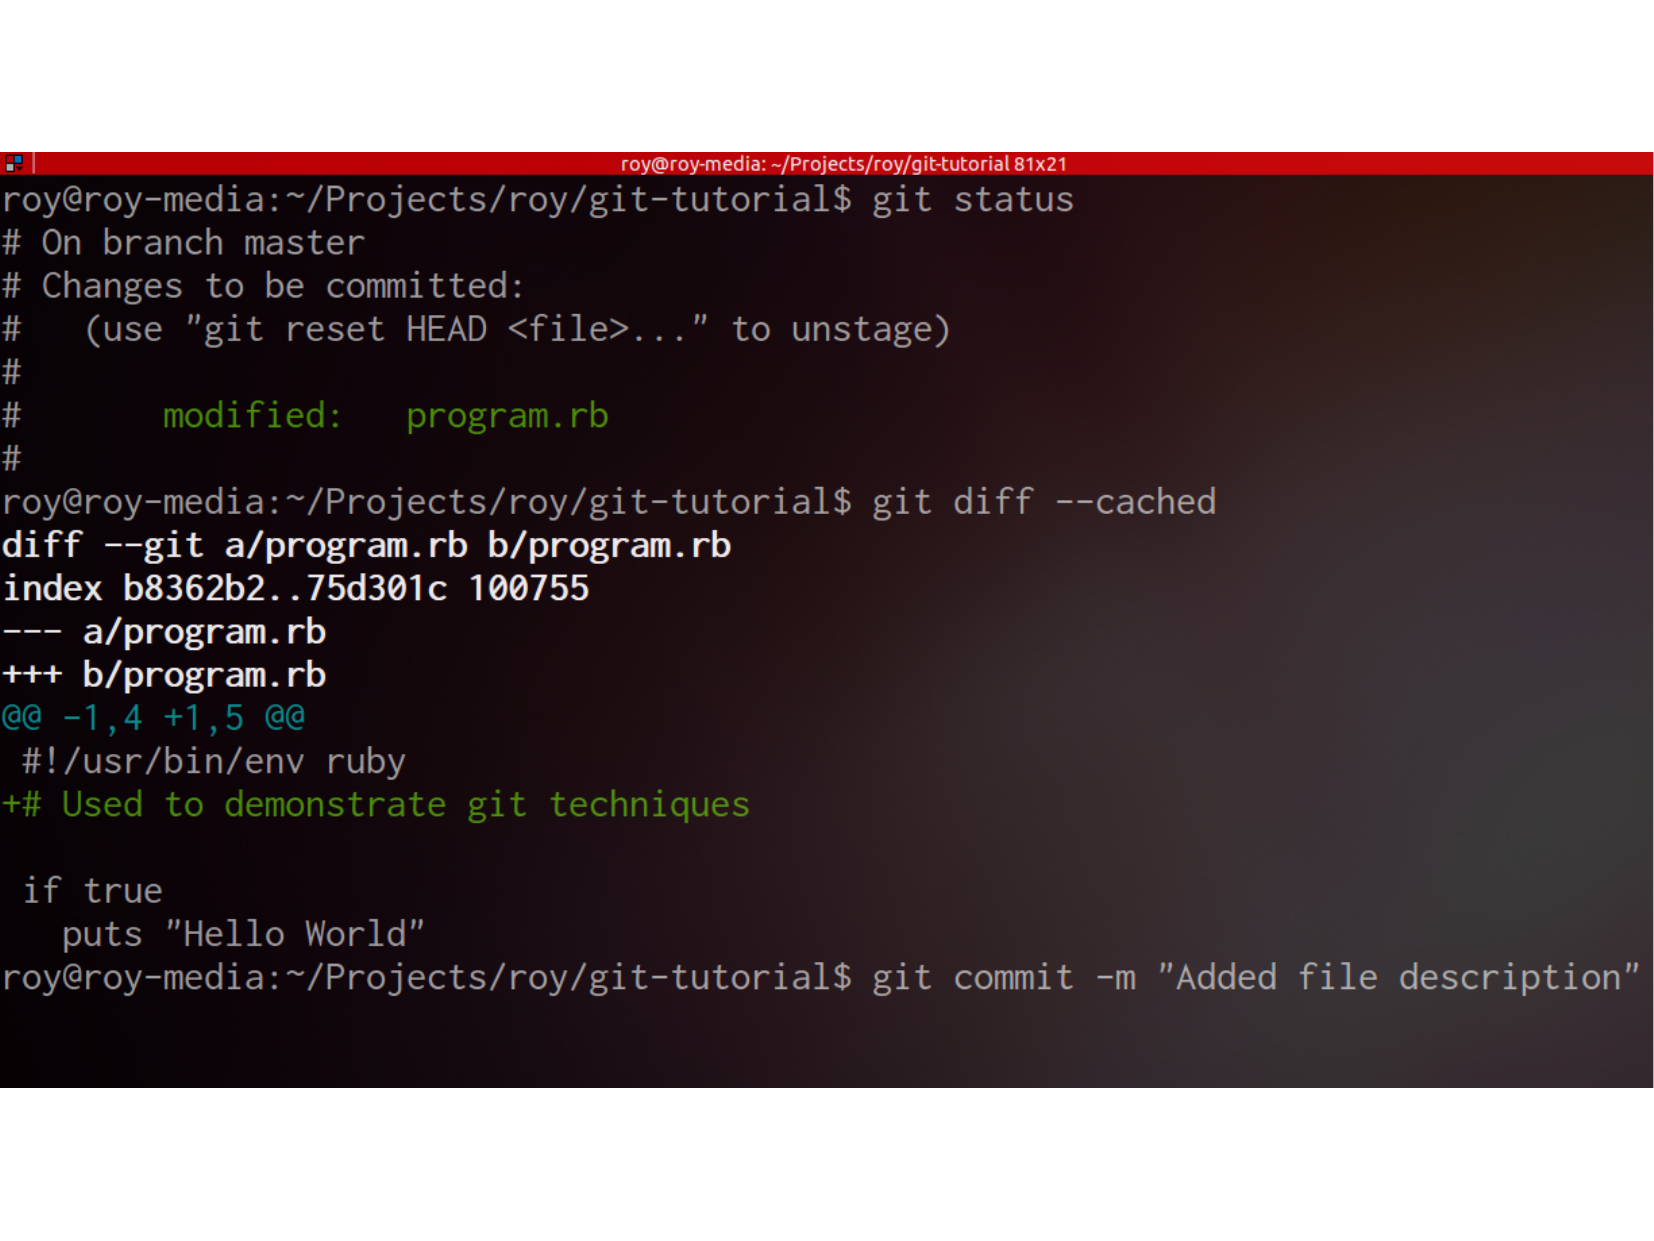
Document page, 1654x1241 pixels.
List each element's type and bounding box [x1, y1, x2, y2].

picture [0, 152, 1654, 1088]
